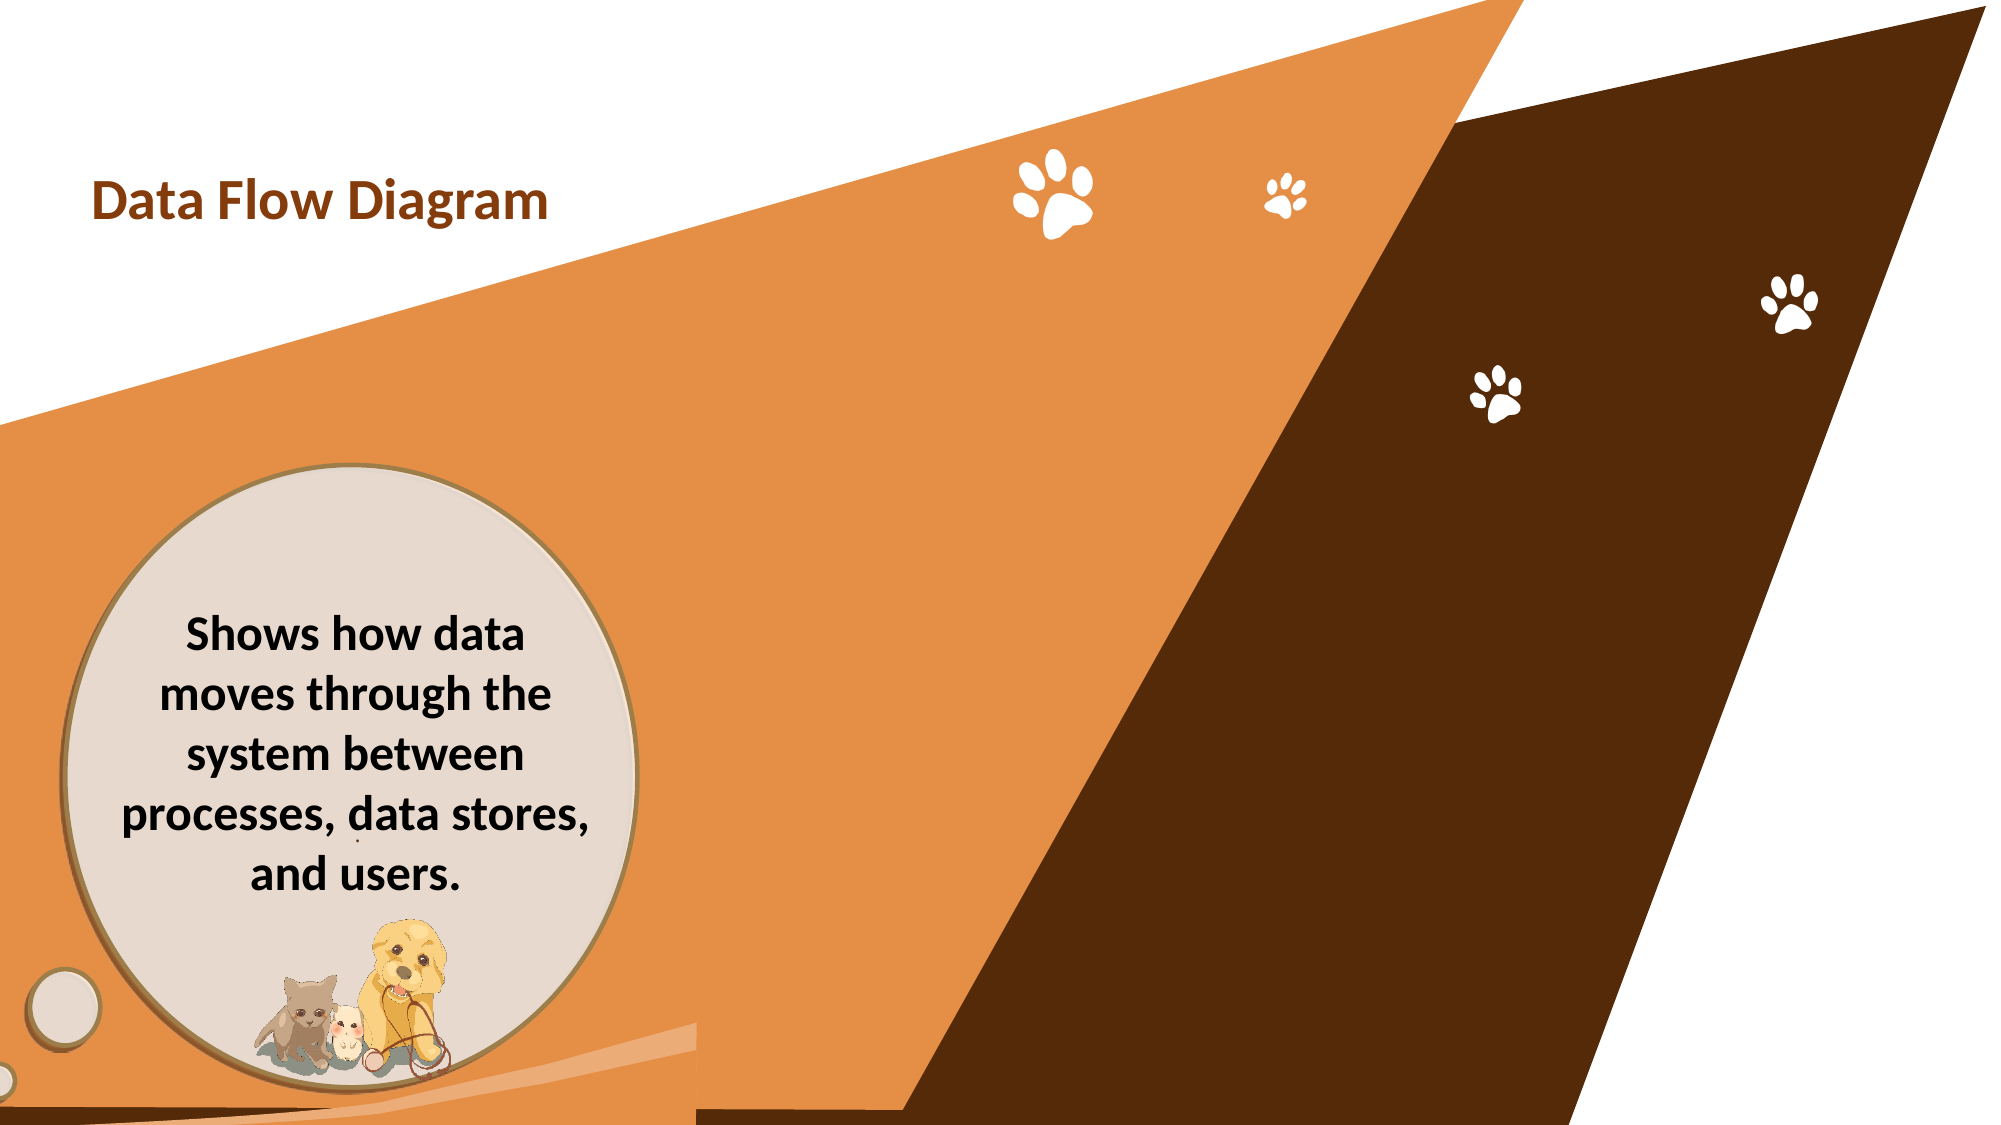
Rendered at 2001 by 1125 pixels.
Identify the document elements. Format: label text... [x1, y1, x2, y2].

picture [240, 911, 464, 1082]
text_box [0, 148, 1787, 1125]
text_box Shows how data moves through the system between processes, data stores, and users. [100, 592, 612, 911]
picture [966, 129, 1829, 542]
text_box [1035, 0, 1986, 427]
text_box Data Flow Diagram [76, 153, 640, 240]
text_box . [612, 801, 616, 888]
